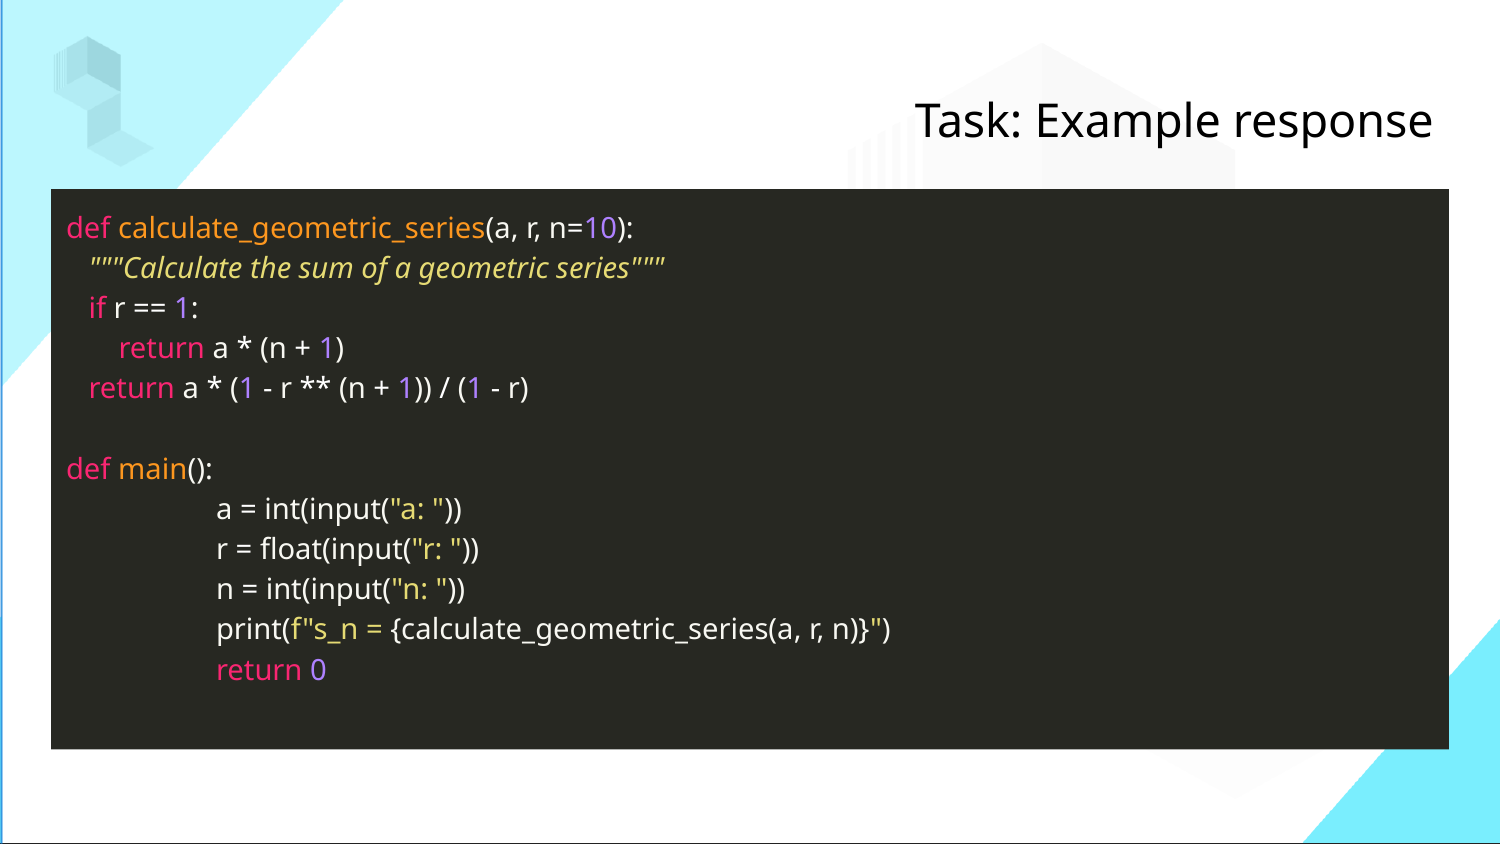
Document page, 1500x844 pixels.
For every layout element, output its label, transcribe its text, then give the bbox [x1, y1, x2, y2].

title Task: Example response [51, 72, 1449, 167]
picture [0, 0, 1500, 844]
list def calculate_geometric_series(a, r, n=10): """Calculate the sum of a geometric series""" if r == 1: return a * (n + 1) return a * (1 - r ** (n + 1)) / (1 - r) def main(): a = int(input("a: ")) r = float(input("r: ")) n = int(input("n: ")) print(f"s_n = {calculate_geometric_series(a, r, n)}") return 0 [51, 189, 1449, 750]
